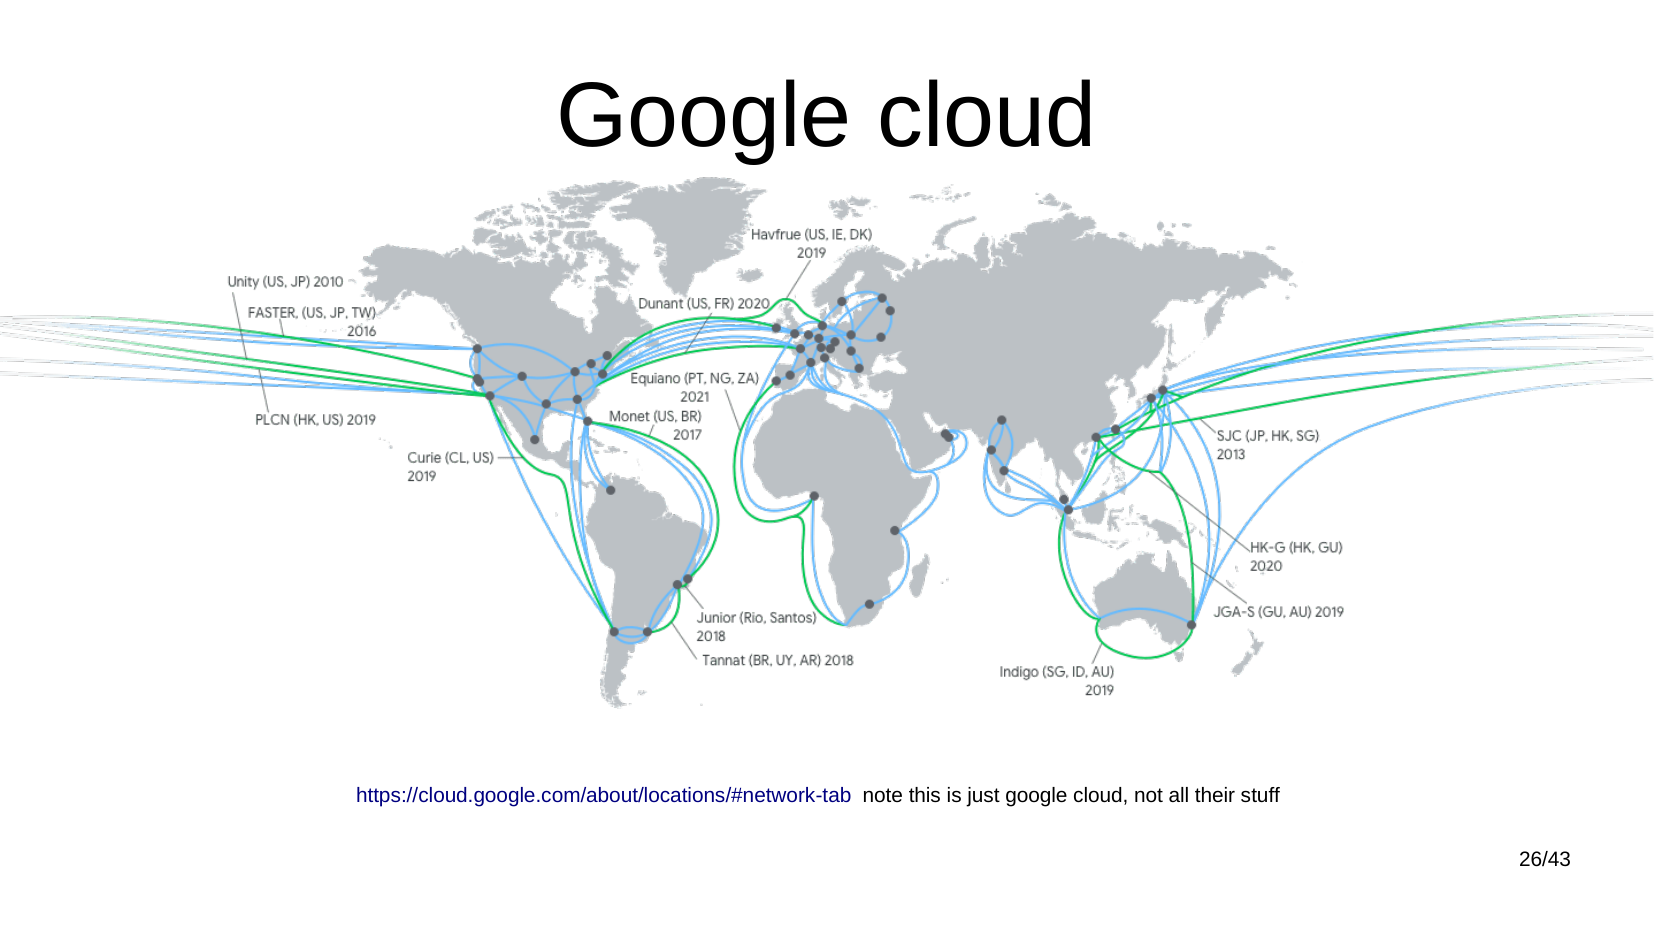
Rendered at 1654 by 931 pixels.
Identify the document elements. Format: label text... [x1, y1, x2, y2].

title Google cloud [82, 37, 1571, 175]
text_box https://cloud.google.com/about/locations/#network-tab note this is just google cloud, not all their stuff [341, 776, 1313, 839]
picture [0, 175, 1654, 709]
